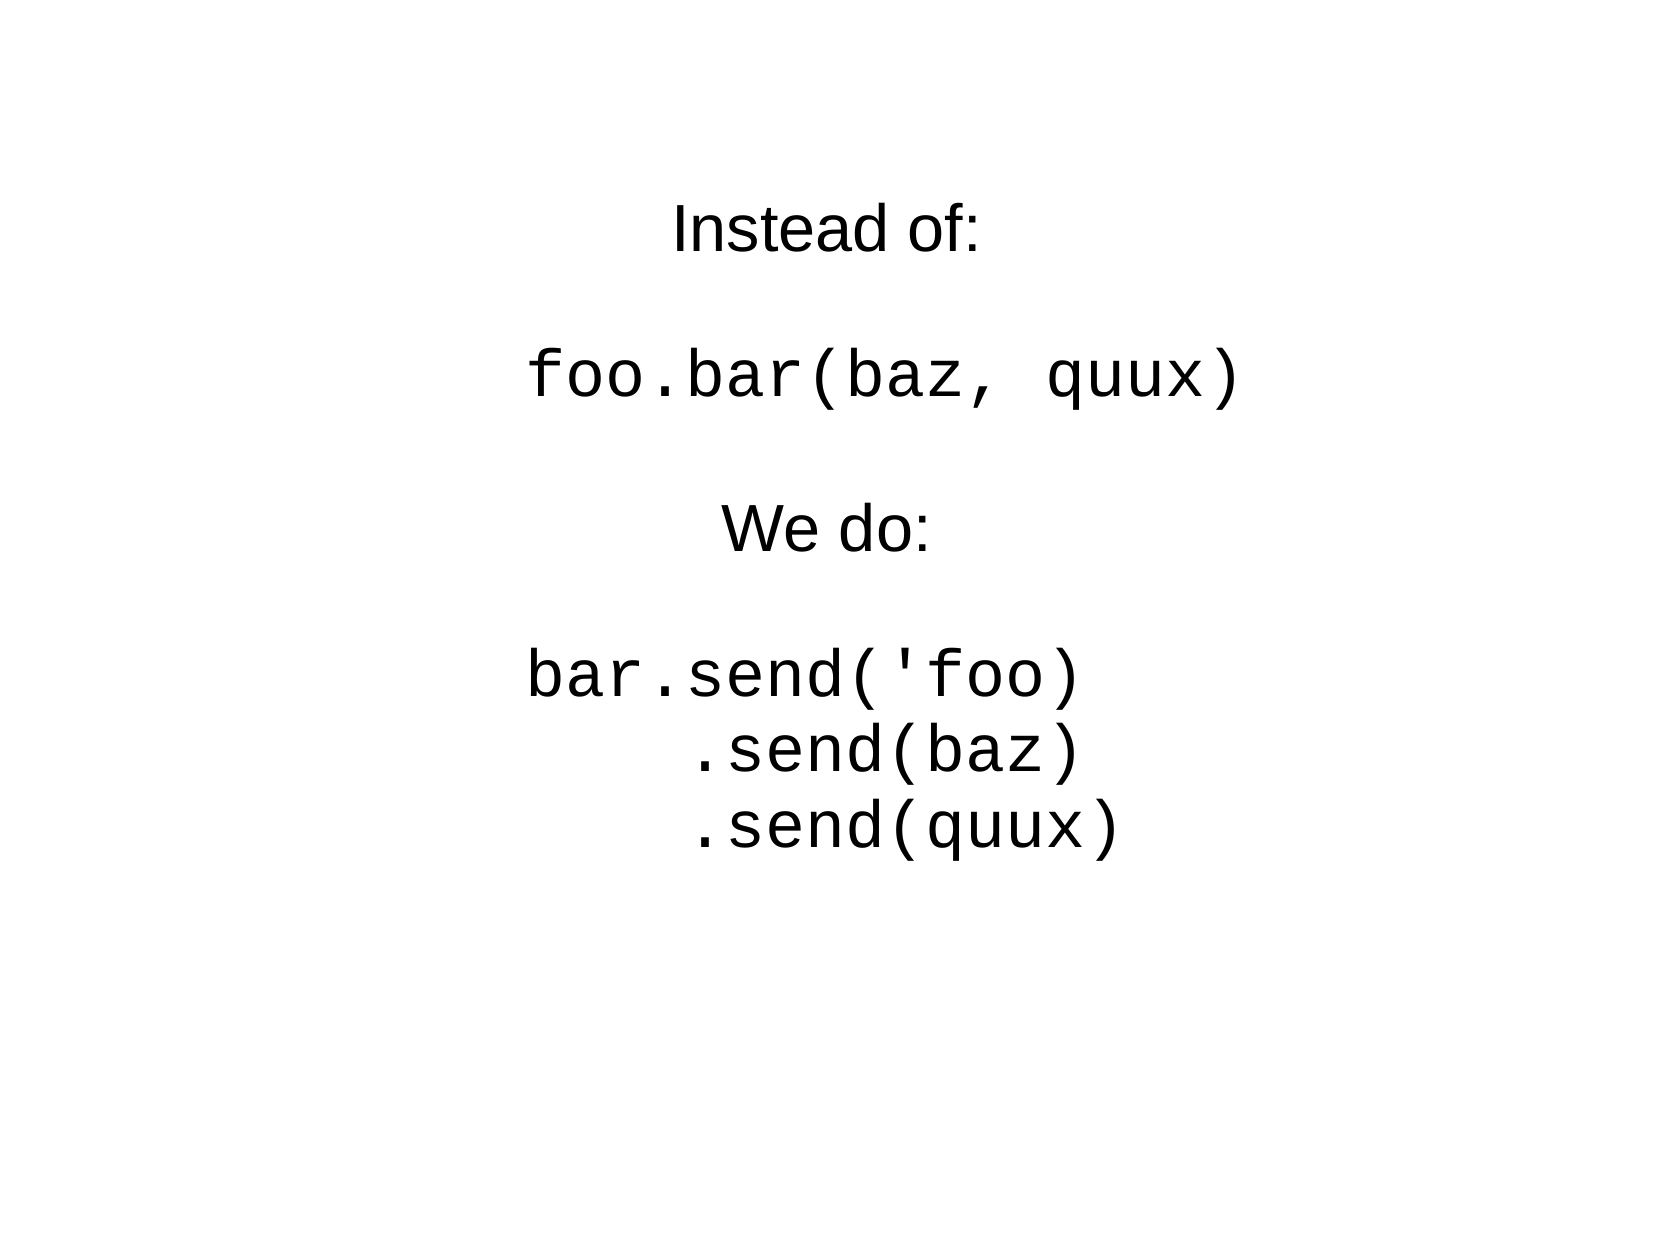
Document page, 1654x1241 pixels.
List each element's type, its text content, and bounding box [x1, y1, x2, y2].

subtitle Instead of: foo.bar(baz, quux) We do: bar.send('foo) .send(baz) .send(quux) [365, 49, 1288, 1010]
